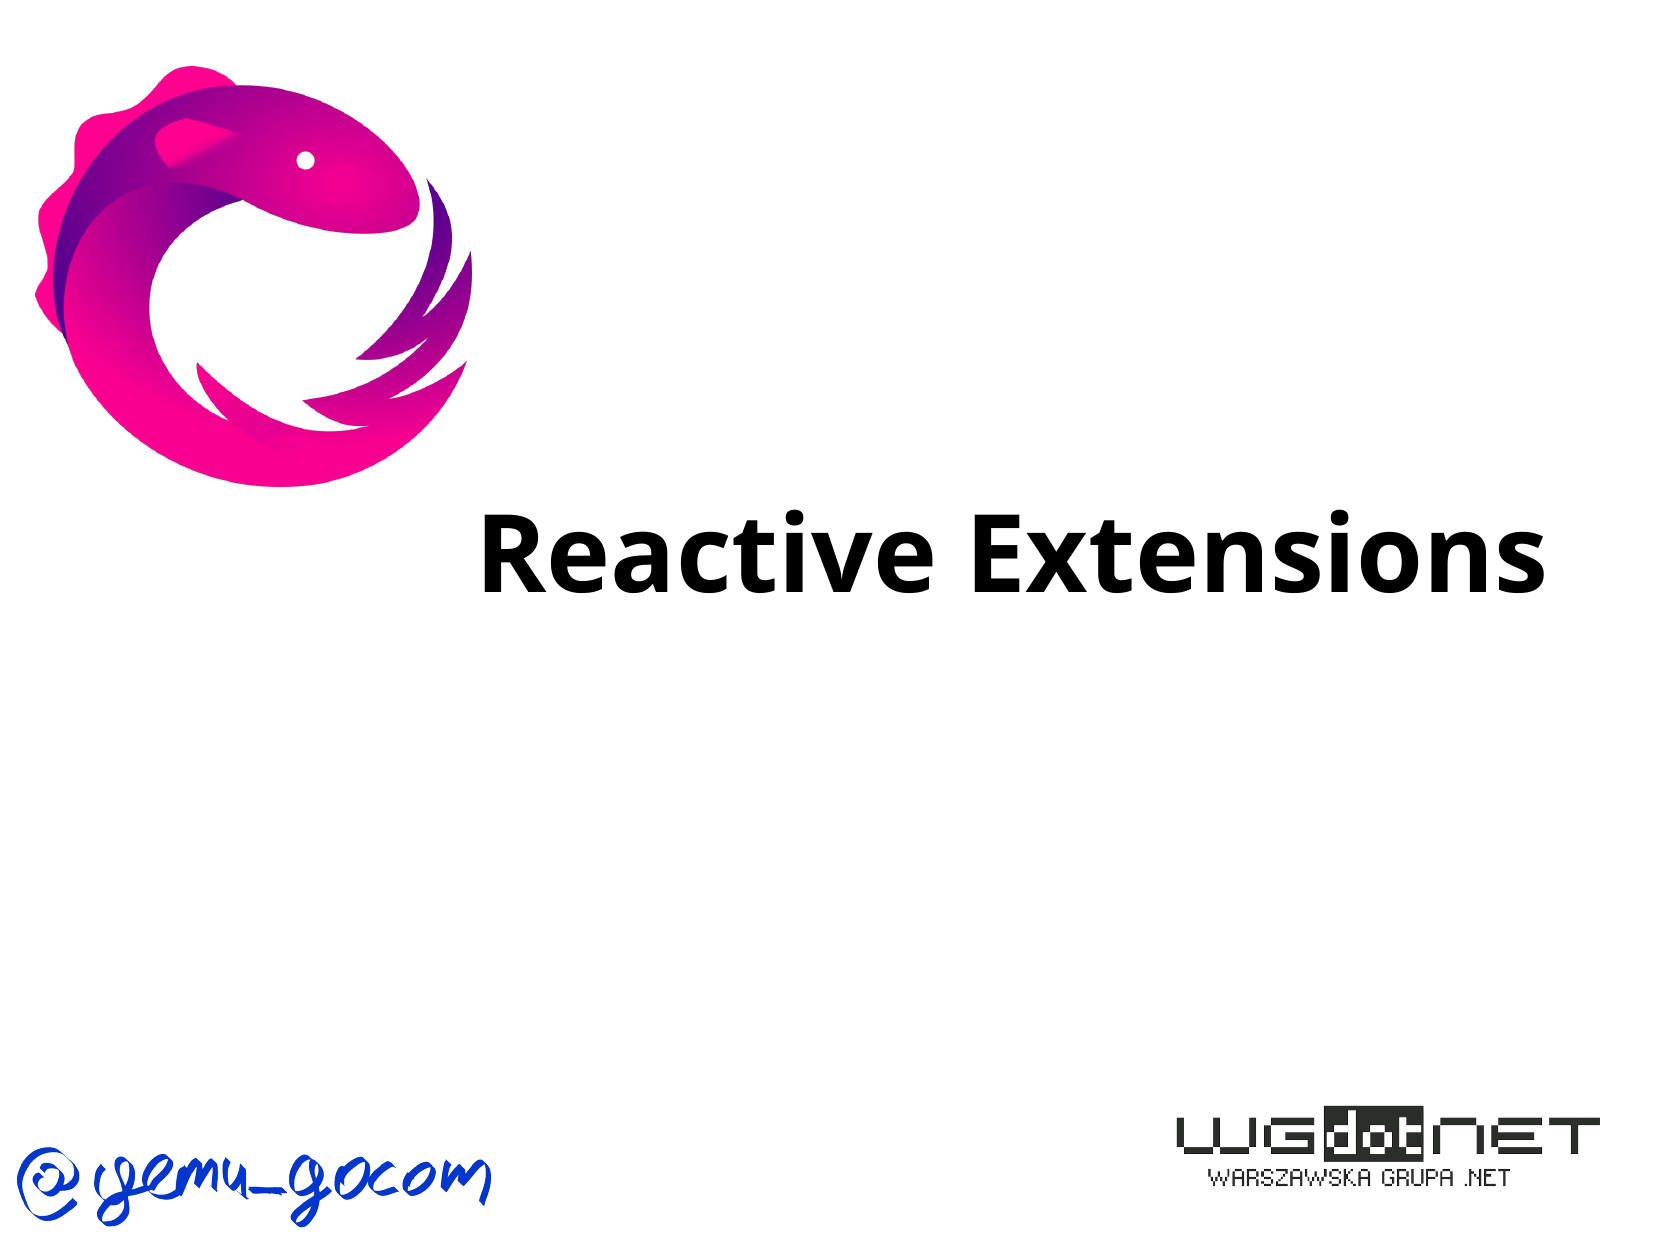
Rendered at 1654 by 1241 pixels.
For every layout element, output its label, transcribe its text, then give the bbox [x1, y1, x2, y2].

picture [11, 1129, 497, 1241]
text_box Reactive Extensions [460, 11, 1570, 1087]
picture [1169, 1103, 1603, 1193]
picture [35, 66, 472, 487]
